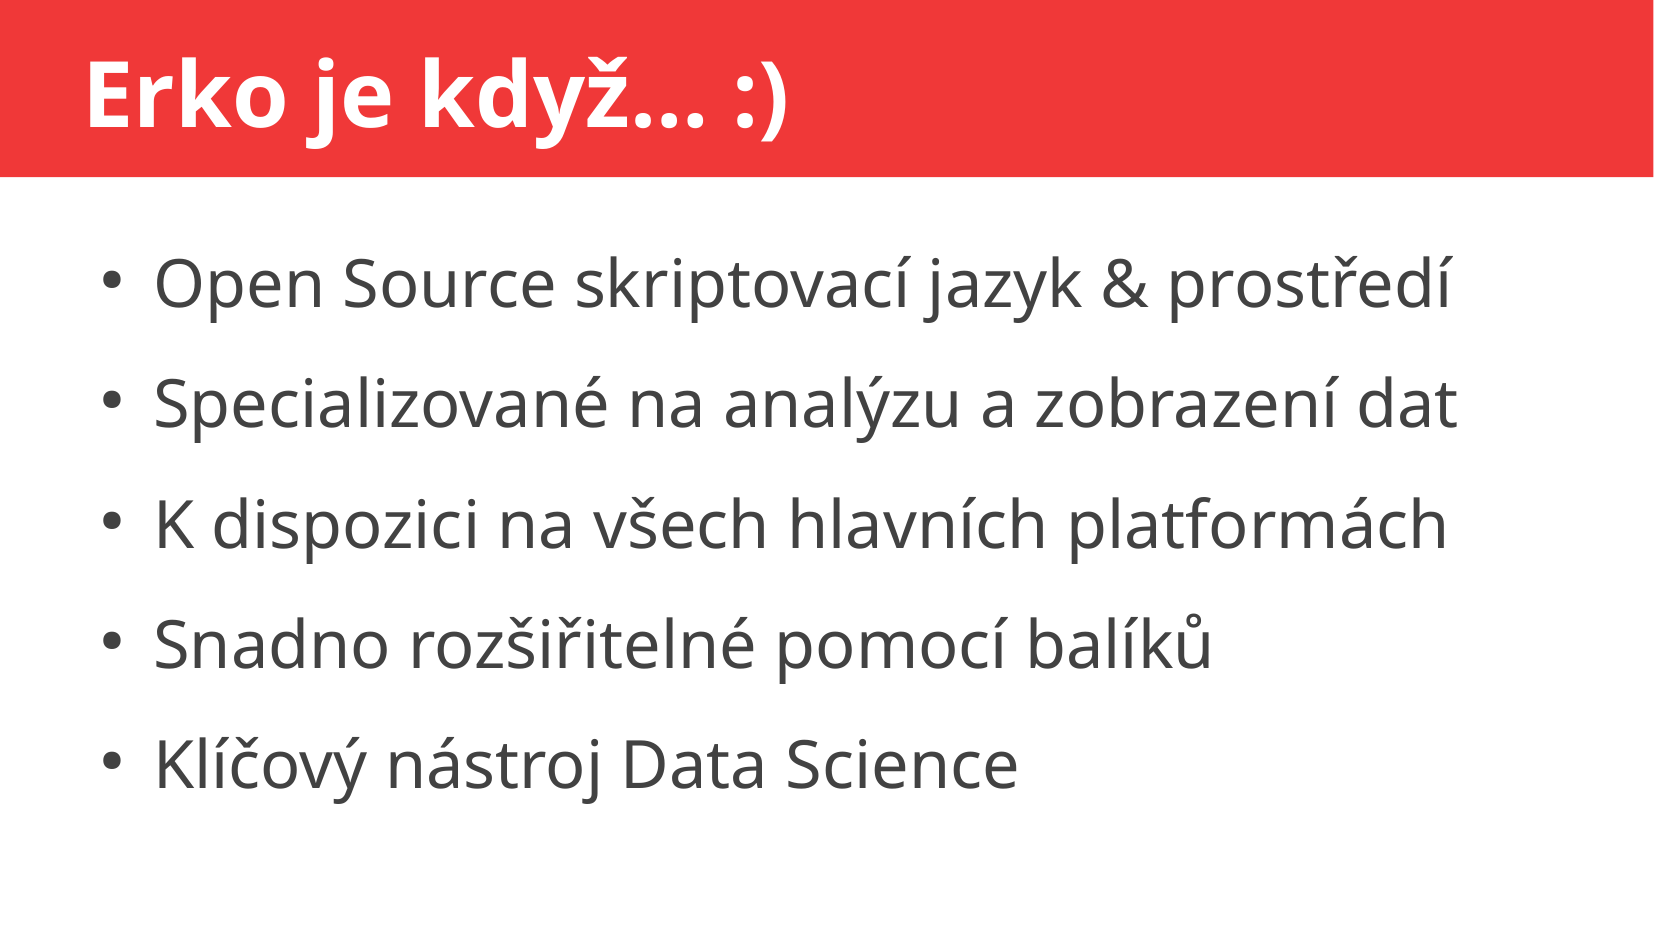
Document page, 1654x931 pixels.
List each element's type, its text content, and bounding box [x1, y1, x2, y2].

title Erko je když… :) [82, 14, 1571, 171]
list Open Source skriptovací jazyk & prostředí Specializované na analýzu a zobrazení dat K dispozici na všech hlavních platformách Snadno rozšiřitelné pomocí balíků Klíčový nástroj Data Science [82, 236, 1563, 810]
